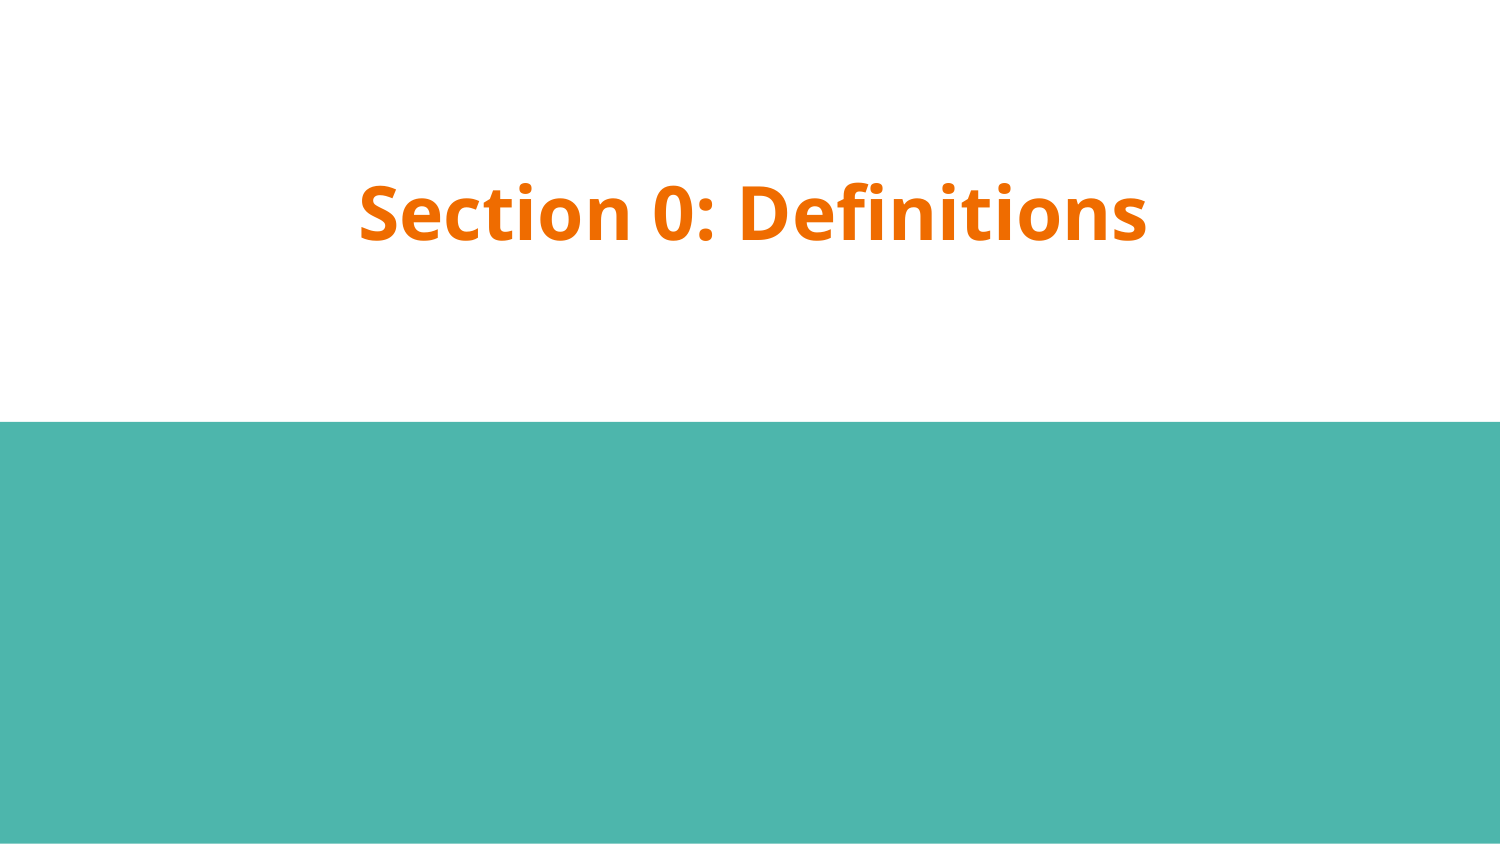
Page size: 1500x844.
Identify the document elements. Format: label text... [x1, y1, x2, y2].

title Section 0: Definitions [51, 133, 1458, 289]
